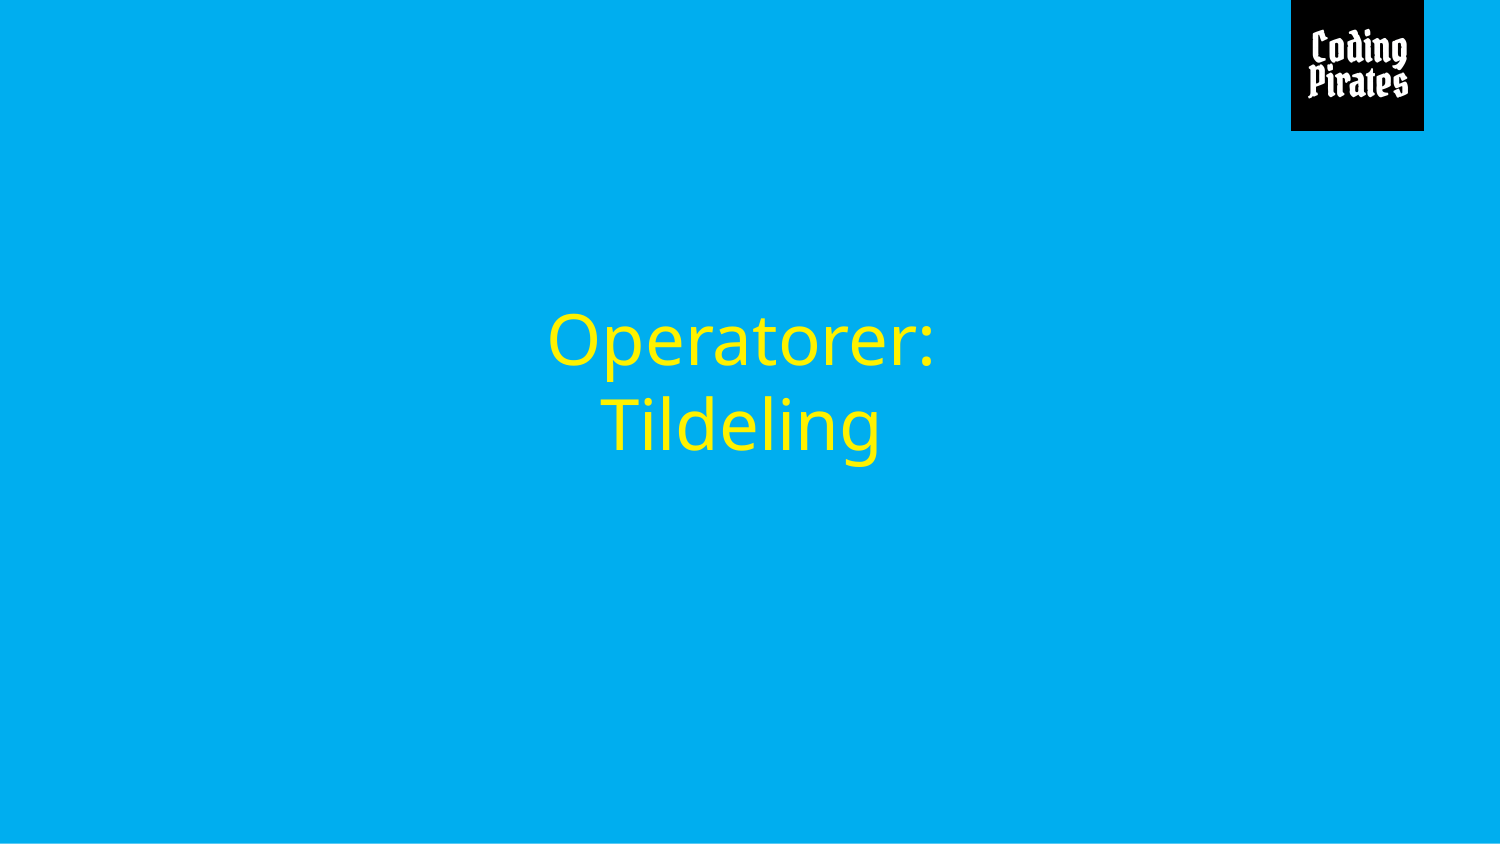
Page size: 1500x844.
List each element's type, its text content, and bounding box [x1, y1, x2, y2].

picture [1292, 0, 1423, 130]
title Operatorer: Tildeling [12, 352, 1472, 491]
